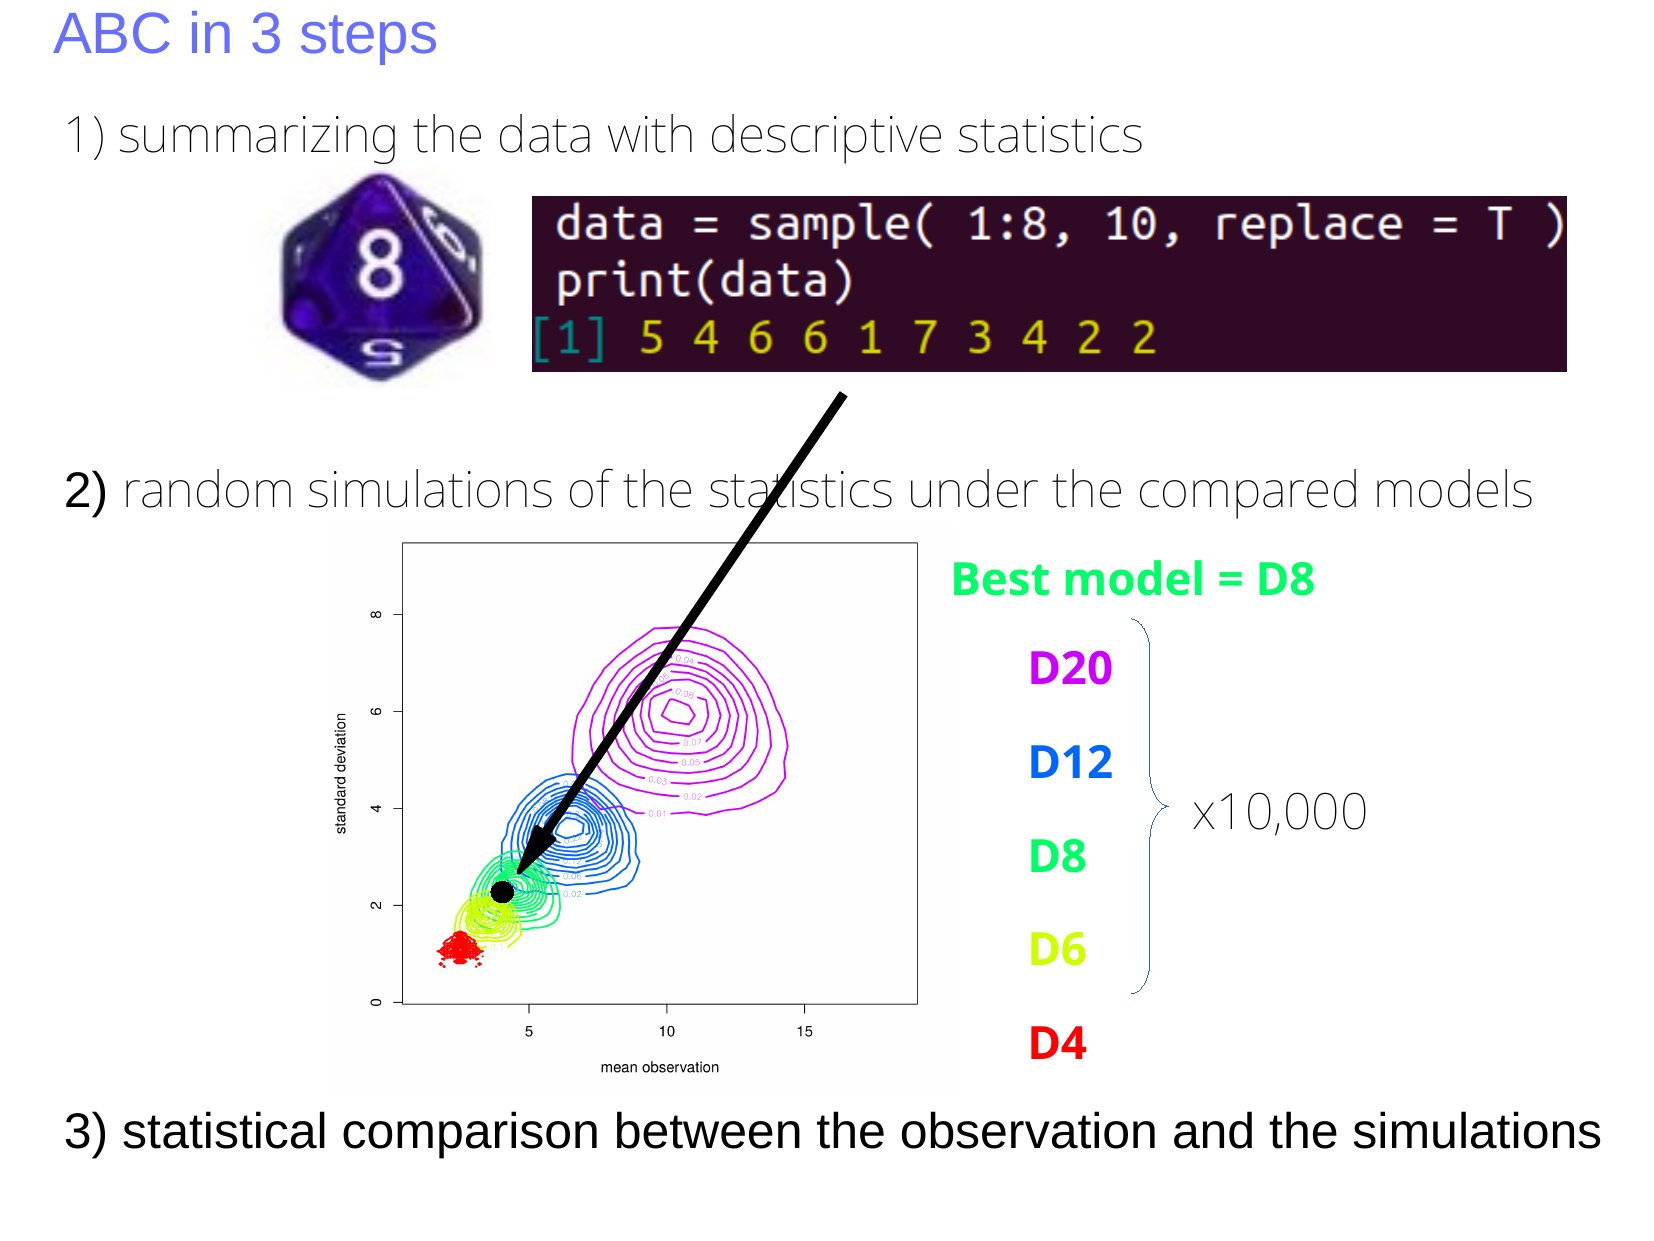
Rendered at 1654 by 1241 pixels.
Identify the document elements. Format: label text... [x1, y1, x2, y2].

text_box ABC in 3 steps [38, 0, 1607, 73]
text_box 3) statistical comparison between the observation and the simulations [49, 1096, 1628, 1241]
text_box D20 D12 D8 D6 D4 [1012, 596, 1213, 997]
picture [532, 196, 1567, 372]
text_box [490, 881, 514, 903]
picture [253, 215, 492, 388]
text_box 2) random simulations of the statistics under the compared models [49, 446, 1563, 580]
text_box x10,000 [1213, 768, 1391, 840]
picture [329, 580, 954, 1095]
text_box Best model = D8 [935, 580, 1368, 605]
text_box 1) summarizing the data with descriptive statistics [49, 92, 1177, 215]
